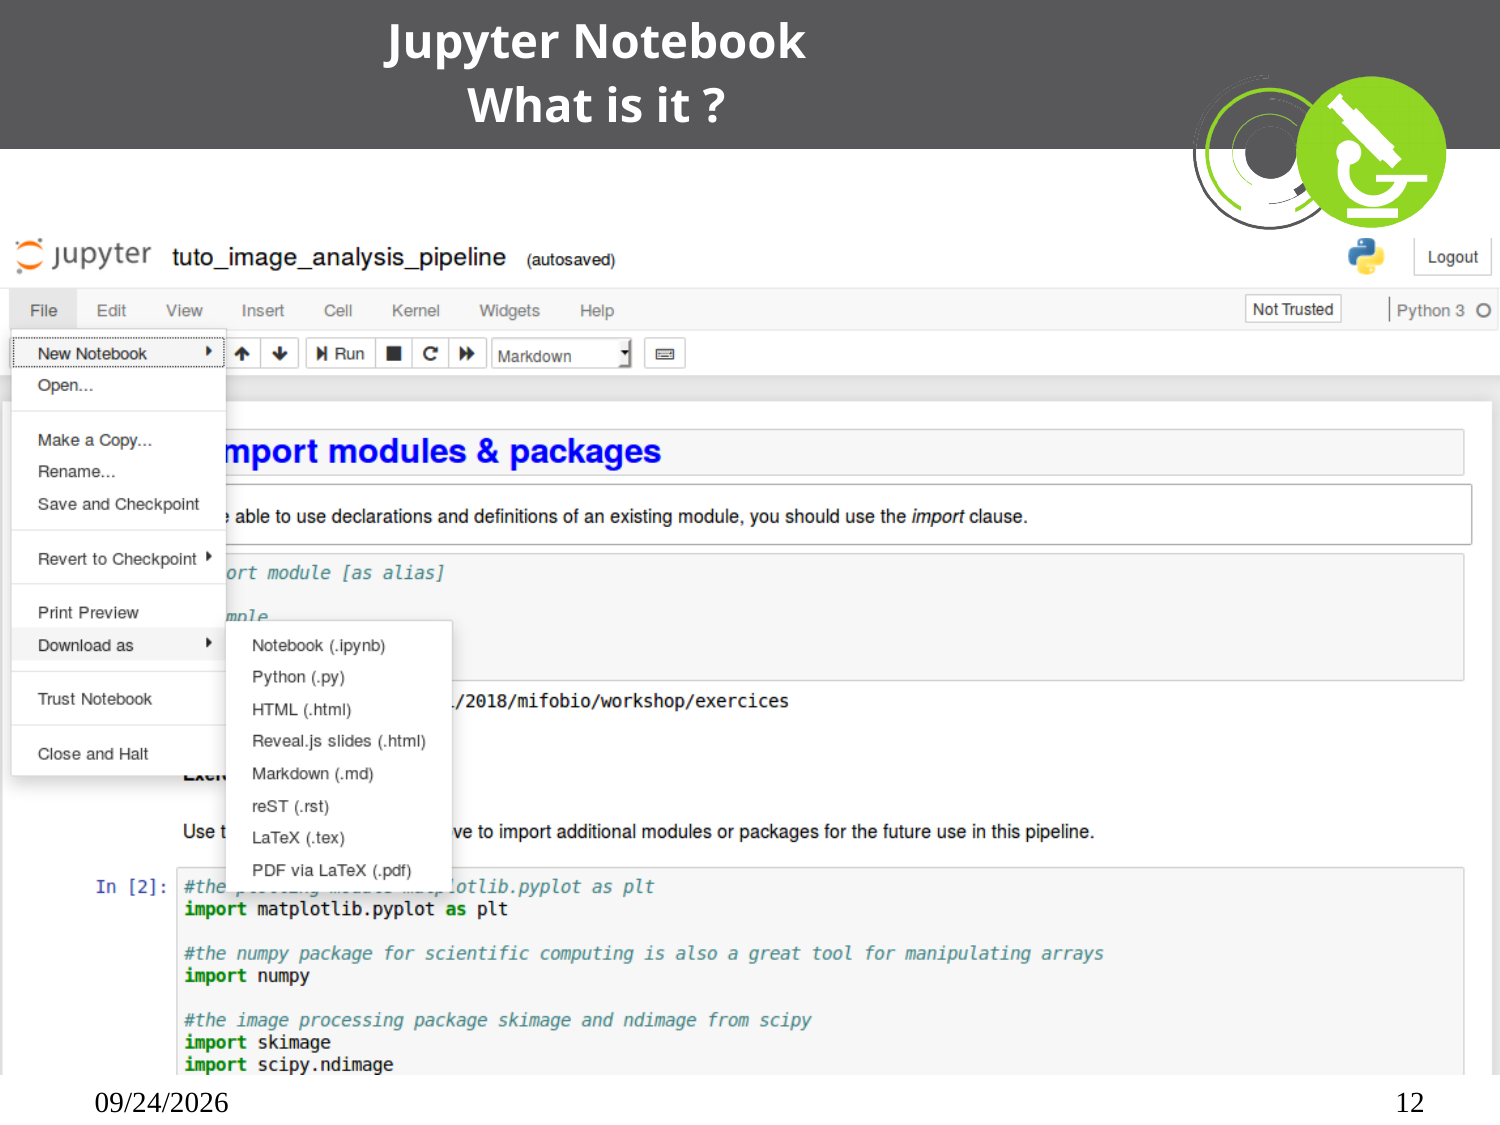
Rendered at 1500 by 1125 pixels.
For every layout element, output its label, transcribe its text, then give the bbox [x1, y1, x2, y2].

title Jupyter Notebook What is it ? [0, 0, 1193, 145]
picture [0, 238, 1500, 1075]
picture [1188, 69, 1453, 236]
